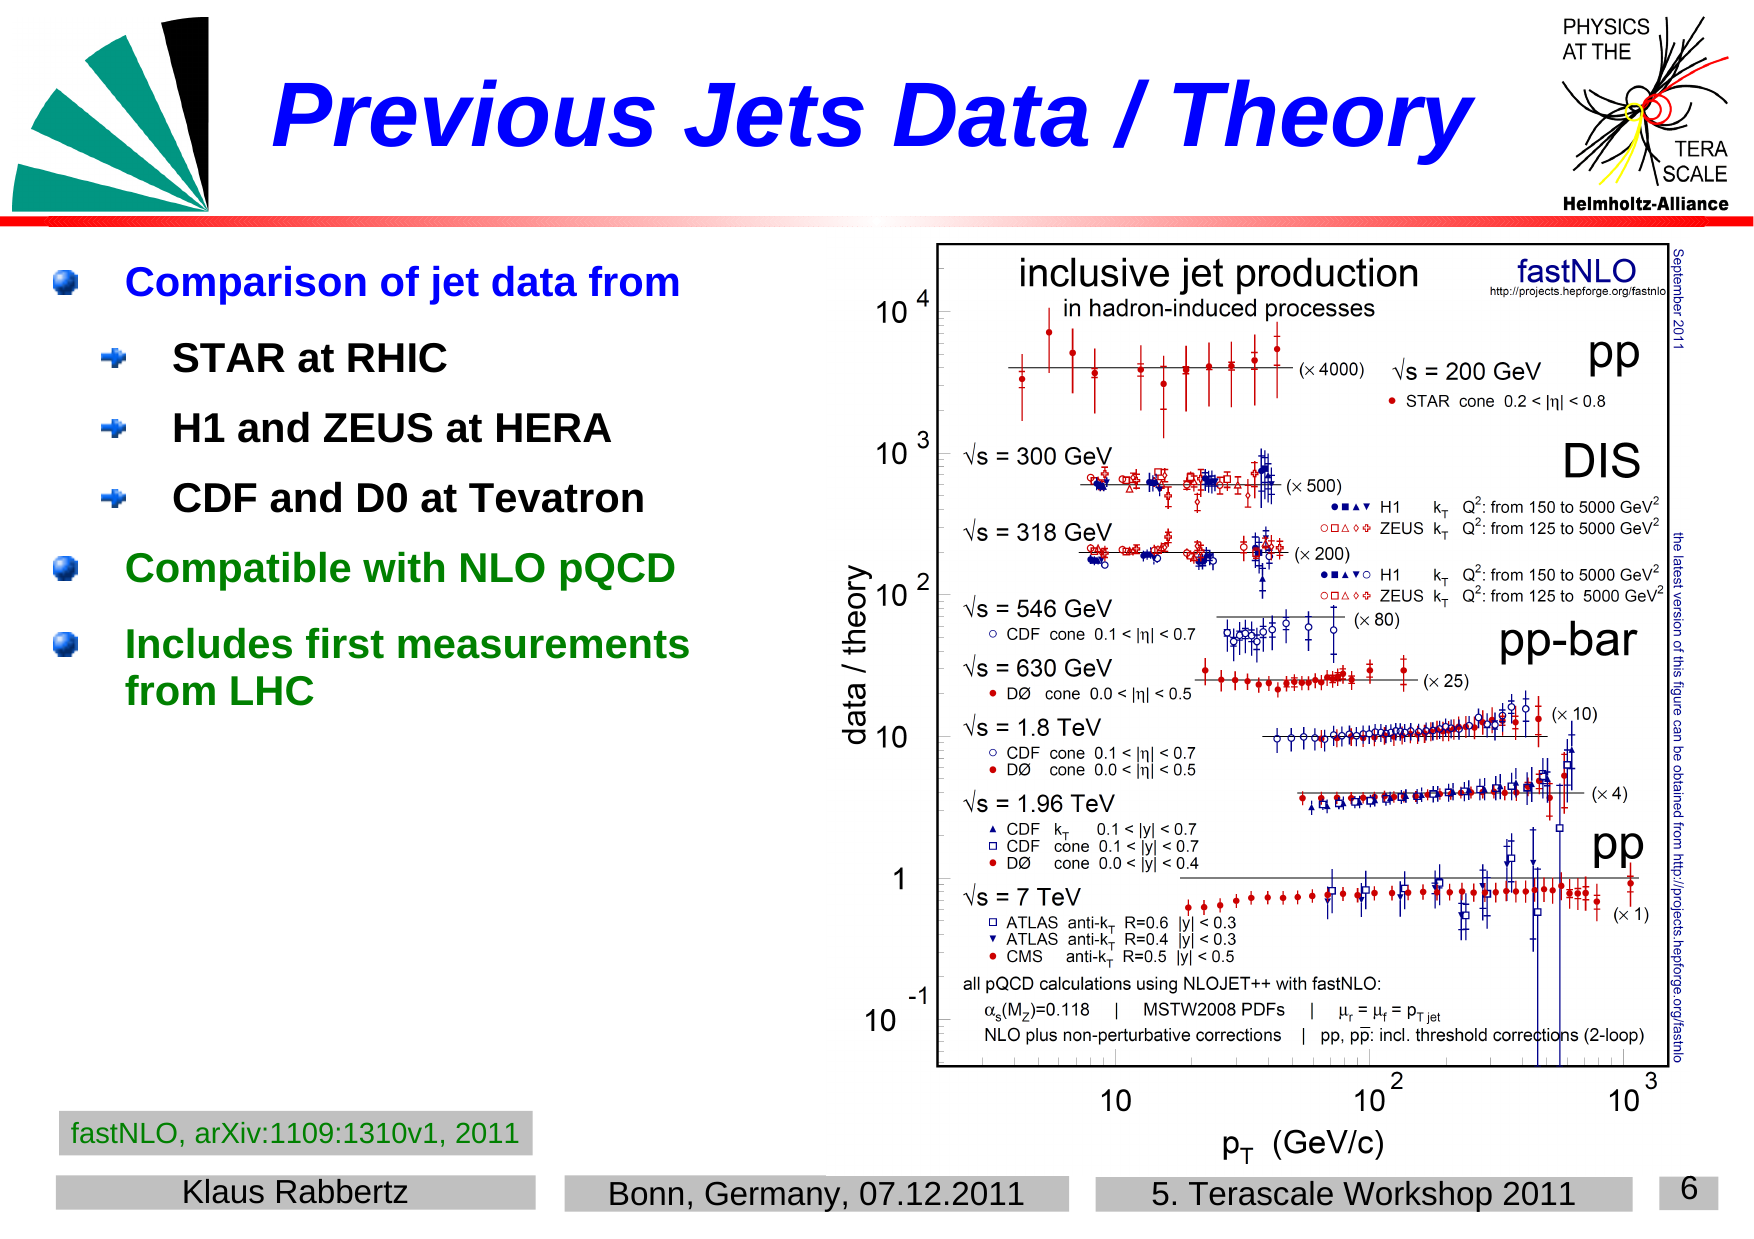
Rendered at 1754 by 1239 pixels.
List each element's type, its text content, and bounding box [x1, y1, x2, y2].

picture [1546, 9, 1744, 223]
text_box fastNLO, arXiv:1109:1310v1, 2011 [59, 1110, 532, 1156]
title Previous Jets Data / Theory [220, 22, 1525, 207]
list Comparison of jet data from STAR at RHIC H1 and ZEUS at HERA CDF and D0 at Tevatron Compatible with NLO pQCD Includes first measurements from LHC [42, 258, 777, 722]
picture [12, 17, 209, 214]
picture [826, 227, 1690, 1176]
